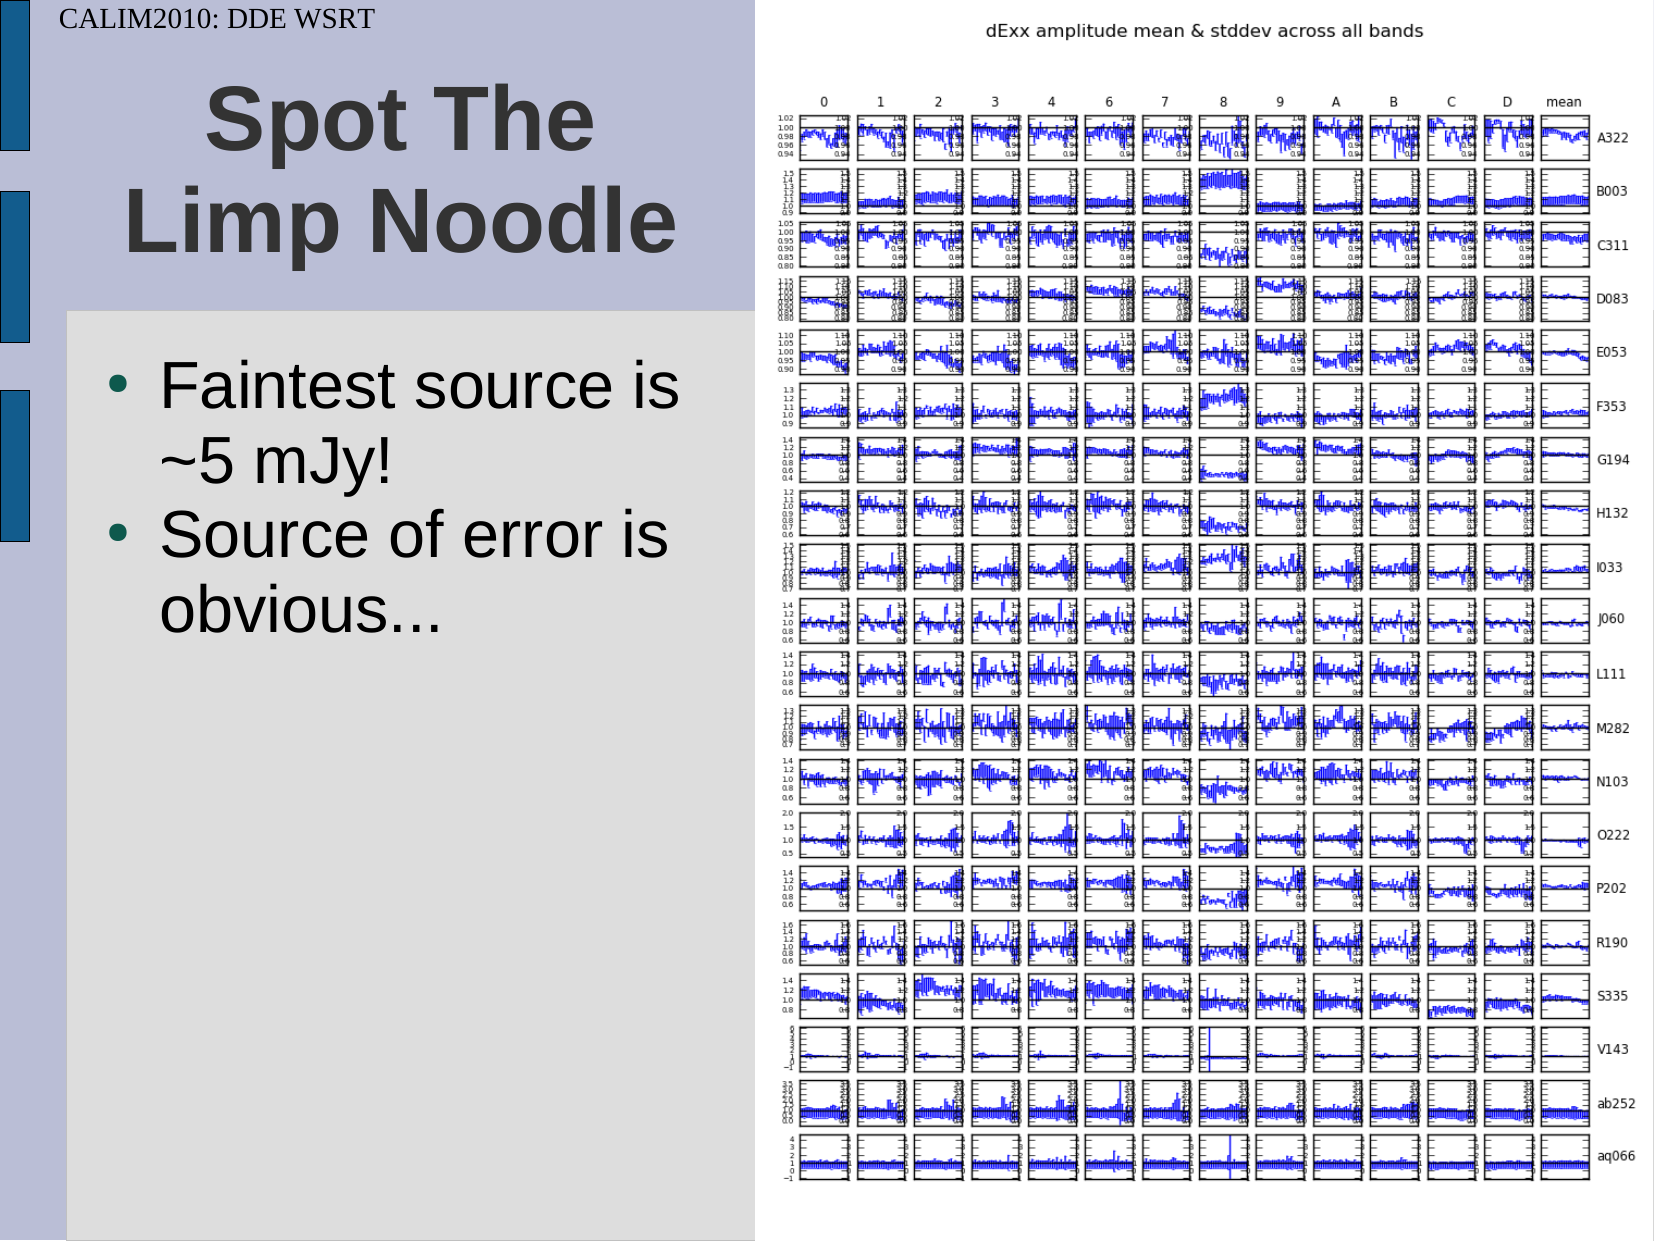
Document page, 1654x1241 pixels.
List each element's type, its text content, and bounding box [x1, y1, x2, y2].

list Faintest source is ~5 mJy! Source of error is obvious... [88, 347, 755, 1152]
title Spot The Limp Noodle [64, 67, 739, 273]
picture [755, 0, 1654, 1241]
